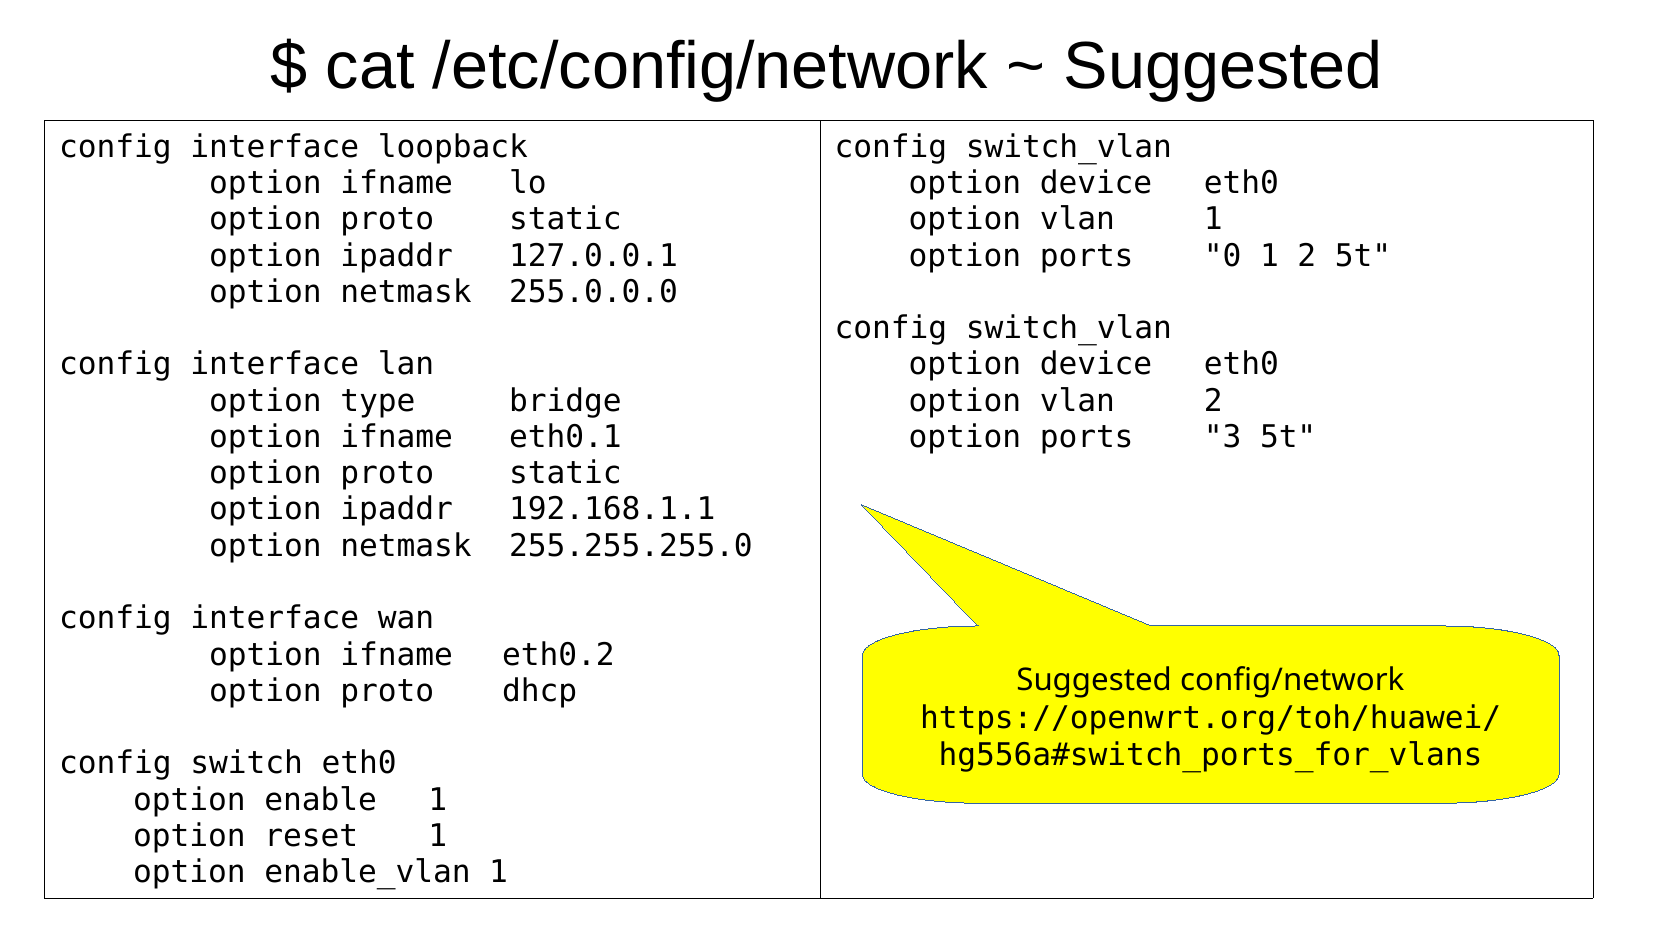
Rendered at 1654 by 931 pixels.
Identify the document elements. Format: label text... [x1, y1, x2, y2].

table_header config interface loopback option ifname lo option proto static option ipaddr 127.0.0.1 option netmask 255.0.0.0 config interface lan option type bridge option ifname eth0.1 option proto static option ipaddr 192.168.1.1 option netmask 255.255.255.0 config interface wan option ifname eth0.2 option proto dhcp config switch eth0 option enable 1 option reset 1 option enable_vlan 1 [45, 121, 820, 898]
table_header config switch_vlan option device eth0 option vlan 1 option ports "0 1 2 5t" config switch_vlan option device eth0 option vlan 2 option ports "3 5t" [821, 121, 1593, 898]
text_box Suggested config/network https://openwrt.org/toh/huawei/hg556a#switch_ports_for_vlans [861, 504, 1560, 804]
title $ cat /etc/config/network ~ Suggested [82, 28, 1571, 104]
